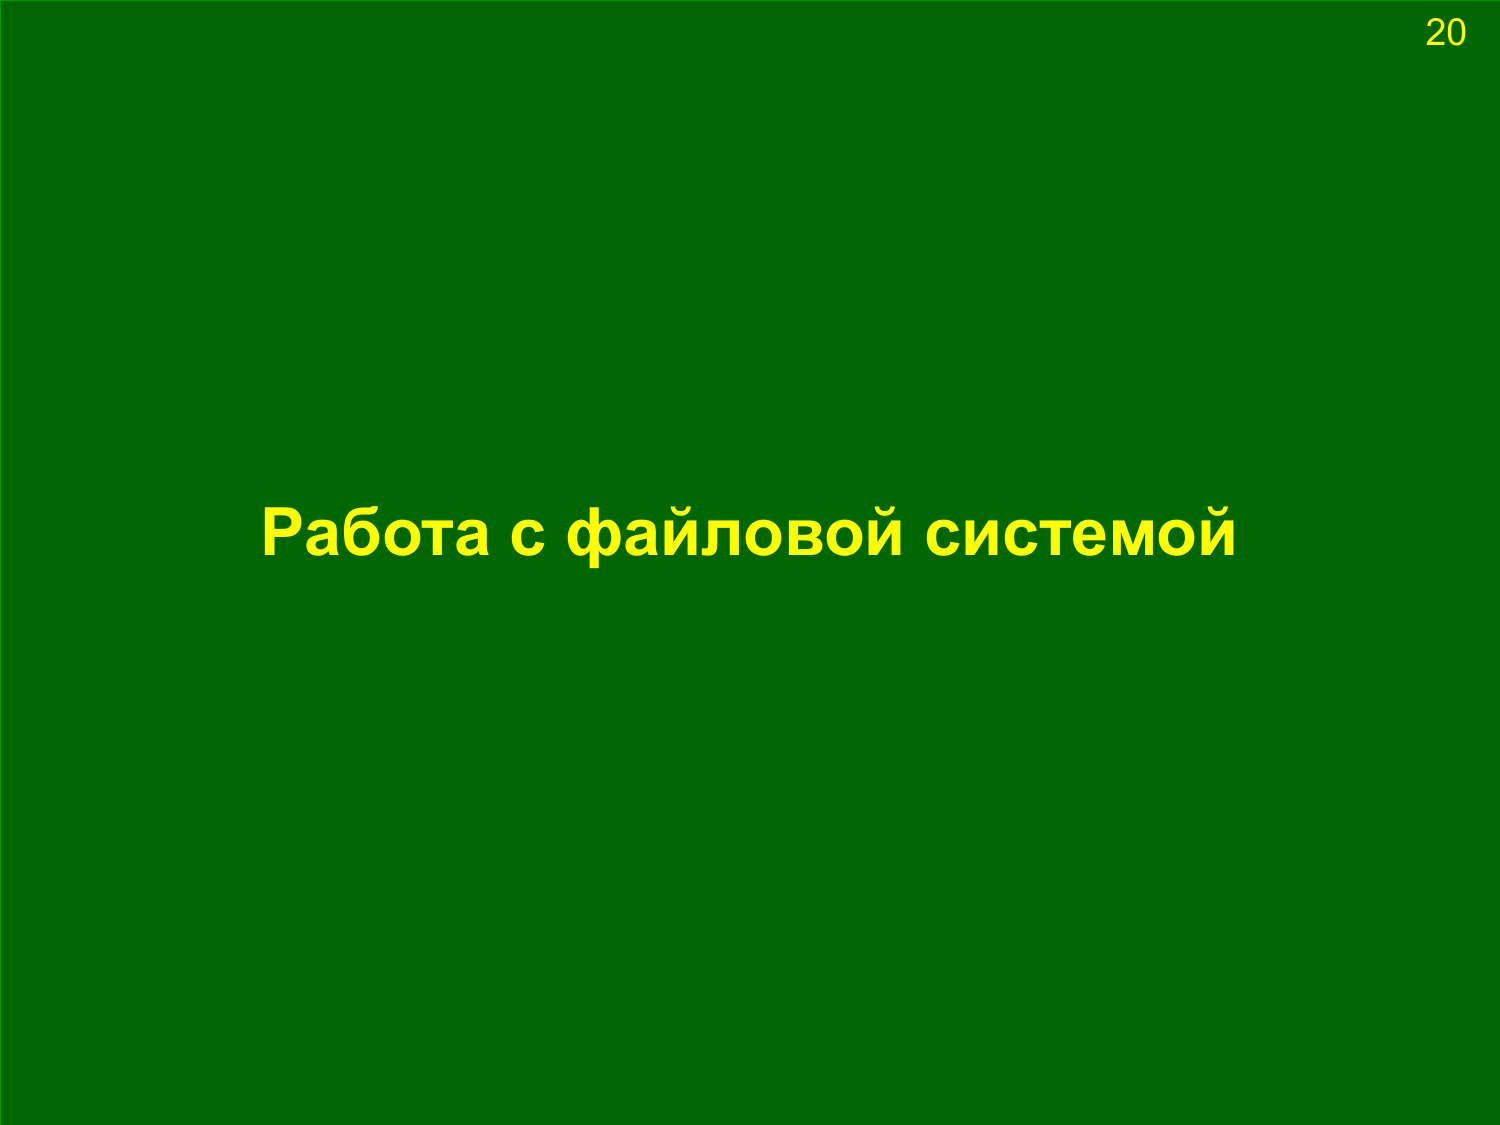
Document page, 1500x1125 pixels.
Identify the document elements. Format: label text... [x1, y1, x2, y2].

title Работа с файловой системой [75, 438, 1426, 626]
